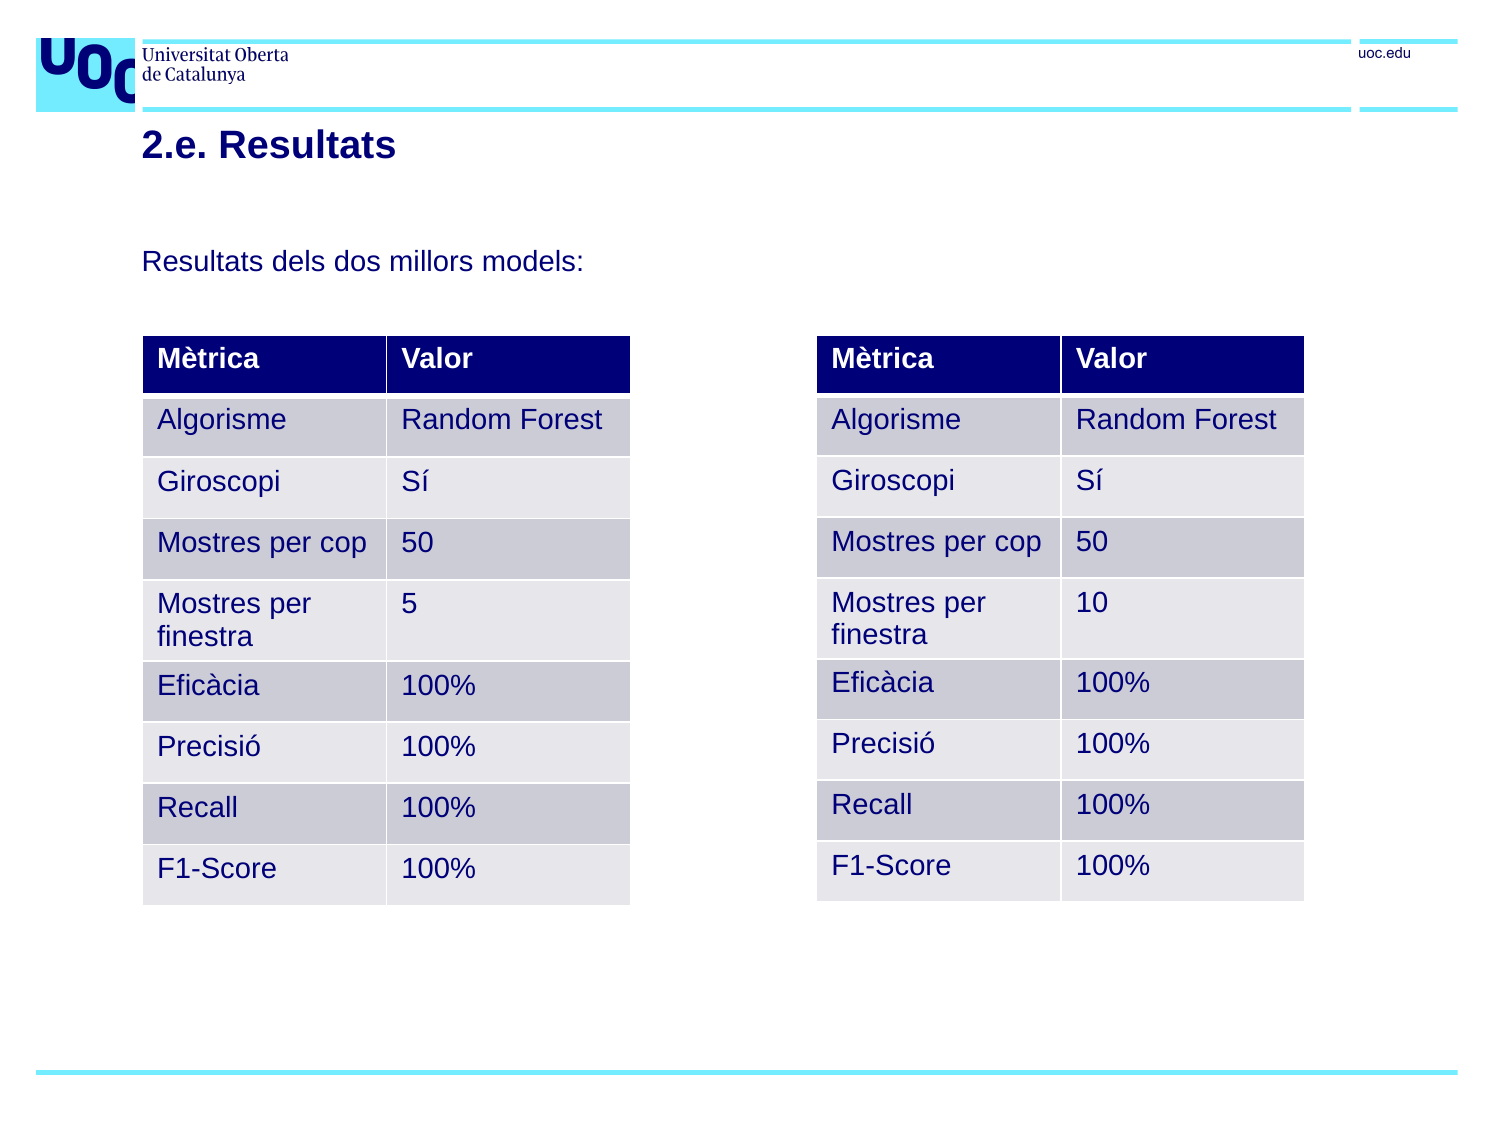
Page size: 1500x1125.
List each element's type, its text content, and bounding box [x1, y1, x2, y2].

table_cell Mostres per cop [817, 518, 1060, 577]
table_cell 100% [1062, 660, 1304, 719]
table_cell 100% [387, 784, 630, 844]
table_cell Algorisme [817, 398, 1060, 455]
table_cell Sí [387, 458, 630, 518]
table_cell Random Forest [1062, 398, 1304, 455]
list Resultats dels dos millors models: [126, 221, 1160, 857]
table_cell Mostres per finestra [817, 579, 1060, 658]
table_cell Sí [1062, 457, 1304, 516]
title 2.e. Resultats [126, 104, 1353, 276]
table_header Valor [387, 336, 630, 393]
table_cell 100% [387, 662, 630, 721]
table_cell Algorisme [143, 399, 386, 456]
table_cell 10 [1062, 579, 1304, 658]
table_cell F1-Score [817, 842, 1060, 901]
table_cell Giroscopi [143, 458, 386, 518]
table_header Valor [1062, 336, 1304, 393]
table_cell Recall [817, 781, 1060, 840]
table_cell Eficàcia [143, 662, 386, 721]
table_cell 50 [1062, 518, 1304, 577]
table_cell Mostres per finestra [143, 581, 386, 660]
picture [1359, 47, 1410, 58]
table_cell Eficàcia [817, 660, 1060, 719]
table_cell 100% [387, 723, 630, 782]
picture [142, 47, 254, 84]
table_cell Precisió [817, 720, 1060, 779]
table_cell 100% [387, 845, 630, 905]
table_cell Random Forest [387, 399, 630, 456]
table_cell 5 [387, 581, 630, 660]
table_cell Recall [143, 784, 386, 844]
table_cell Mostres per cop [143, 519, 386, 579]
picture [36, 38, 135, 112]
table_cell 100% [1062, 720, 1304, 779]
table_cell Giroscopi [817, 457, 1060, 516]
table_cell 100% [1062, 842, 1304, 901]
table_header Mètrica [817, 336, 1060, 393]
table_cell 50 [387, 519, 630, 579]
table_cell Precisió [143, 723, 386, 782]
table_cell F1-Score [143, 845, 386, 905]
table_header Mètrica [143, 336, 386, 393]
table_cell 100% [1062, 781, 1304, 840]
